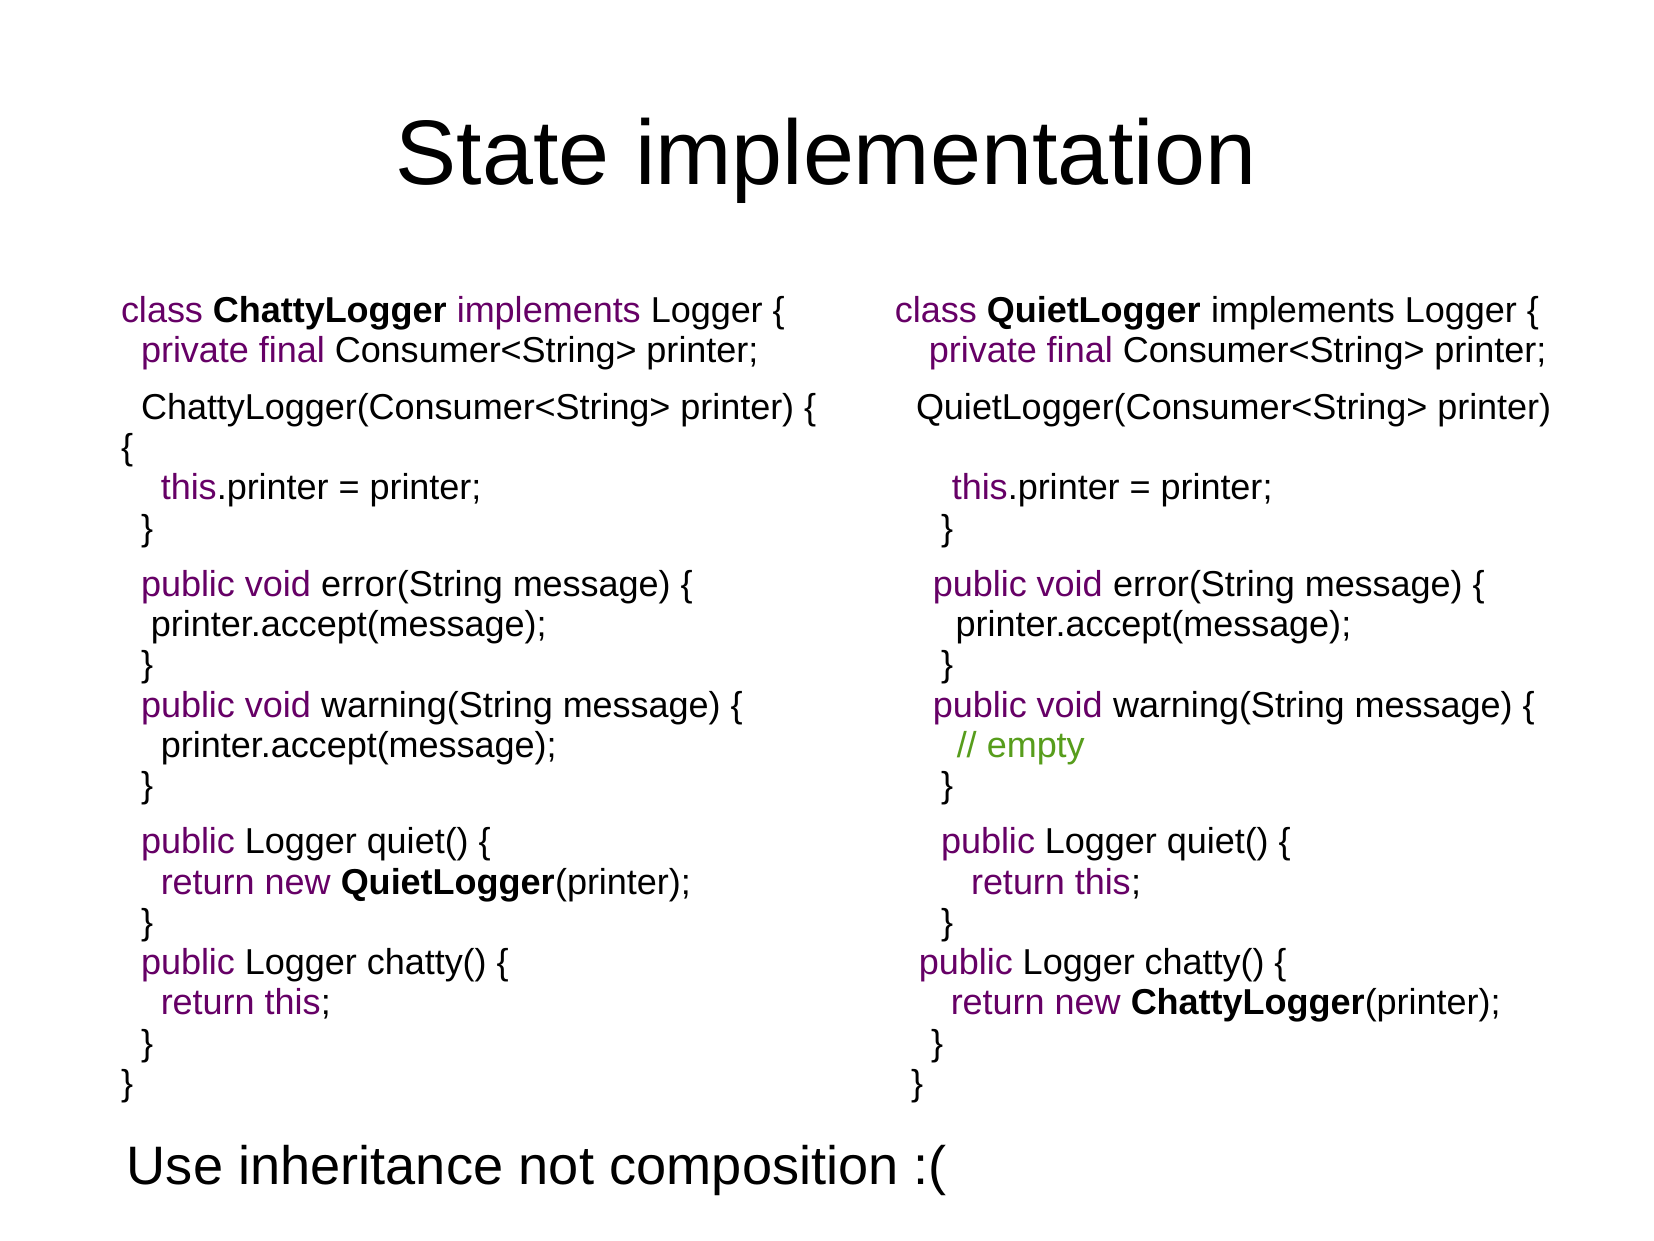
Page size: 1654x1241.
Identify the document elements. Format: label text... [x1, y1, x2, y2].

title State implementation [82, 49, 1571, 257]
list class ChattyLogger implements Logger { class QuietLogger implements Logger { private final Consumer<String> printer; private final Consumer<String> printer; ChattyLogger(Consumer<String> printer) { QuietLogger(Consumer<String> printer) { this.printer = printer; this.printer = printer; } } public void error(String message) { public void error(String message) { printer.accept(message); printer.accept(message); } } public void warning(String message) { public void warning(String message) { printer.accept(message); // empty } } public Logger quiet() { public Logger quiet() { return new QuietLogger(printer); return this; } } public Logger chatty() { public Logger chatty() { return this; return new ChattyLogger(printer); } } } } [82, 290, 1571, 1231]
text_box Use inheritance not composition :( [112, 1128, 964, 1204]
